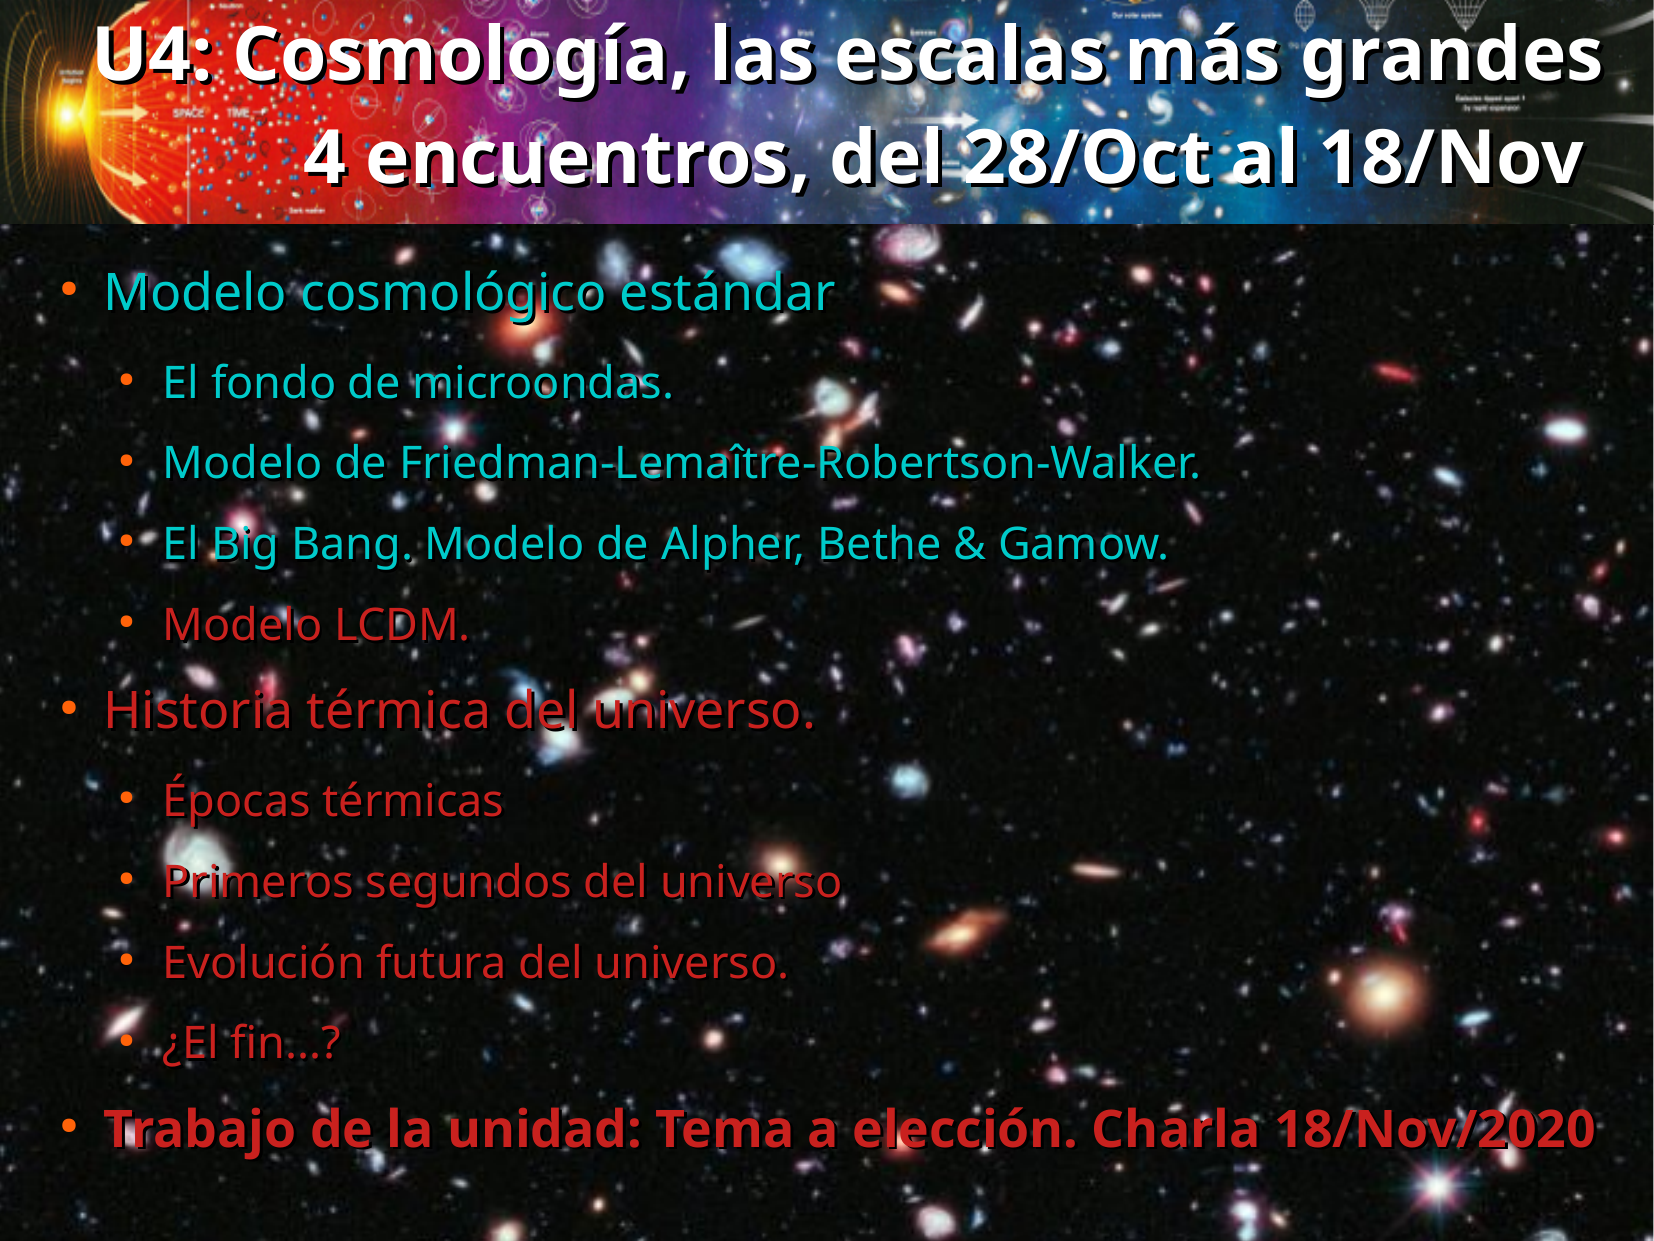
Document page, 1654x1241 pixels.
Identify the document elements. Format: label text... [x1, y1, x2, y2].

picture [0, 0, 1654, 1241]
title U4: Cosmología, las escalas más grandes 4 encuentros, del 28/Oct al 18/Nov [45, 11, 1606, 195]
list Modelo cosmológico estándar El fondo de microondas. Modelo de Friedman-Lemaître-Robertson-Walker. El Big Bang. Modelo de Alpher, Bethe & Gamow. Modelo LCDM. Historia térmica del universo. Épocas térmicas Primeros segundos del universo Evolución futura del universo. ¿El fin...? Trabajo de la unidad: Tema a elección. Charla 18/Nov/2020 [45, 255, 1606, 1186]
